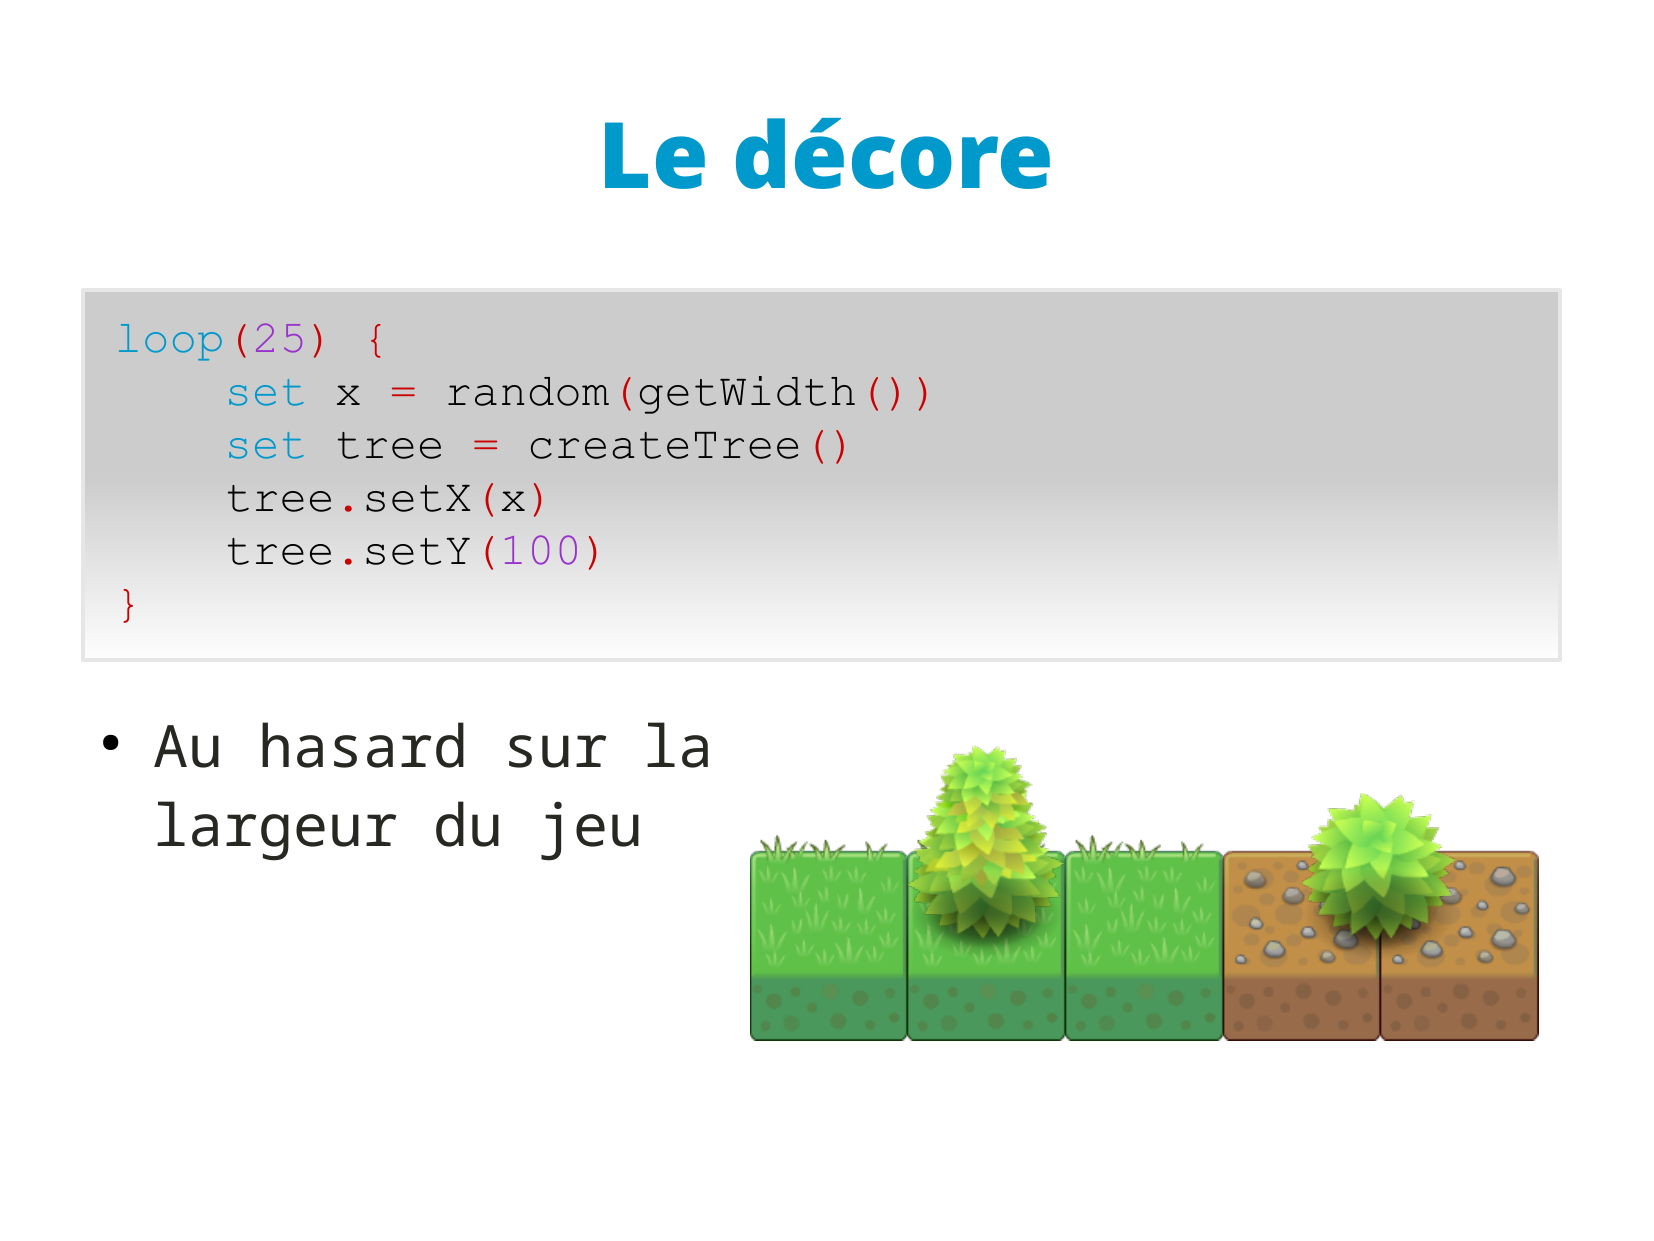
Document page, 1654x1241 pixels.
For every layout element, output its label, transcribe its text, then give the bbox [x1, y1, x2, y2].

list loop(25) { set x = random(getWidth()) set tree = createTree() tree.setX(x) tree.setY(100) } [82, 290, 1561, 661]
title Le décore [82, 49, 1571, 257]
list Au hasard sur la largeur du jeu [82, 705, 736, 1066]
picture [750, 745, 1539, 1041]
